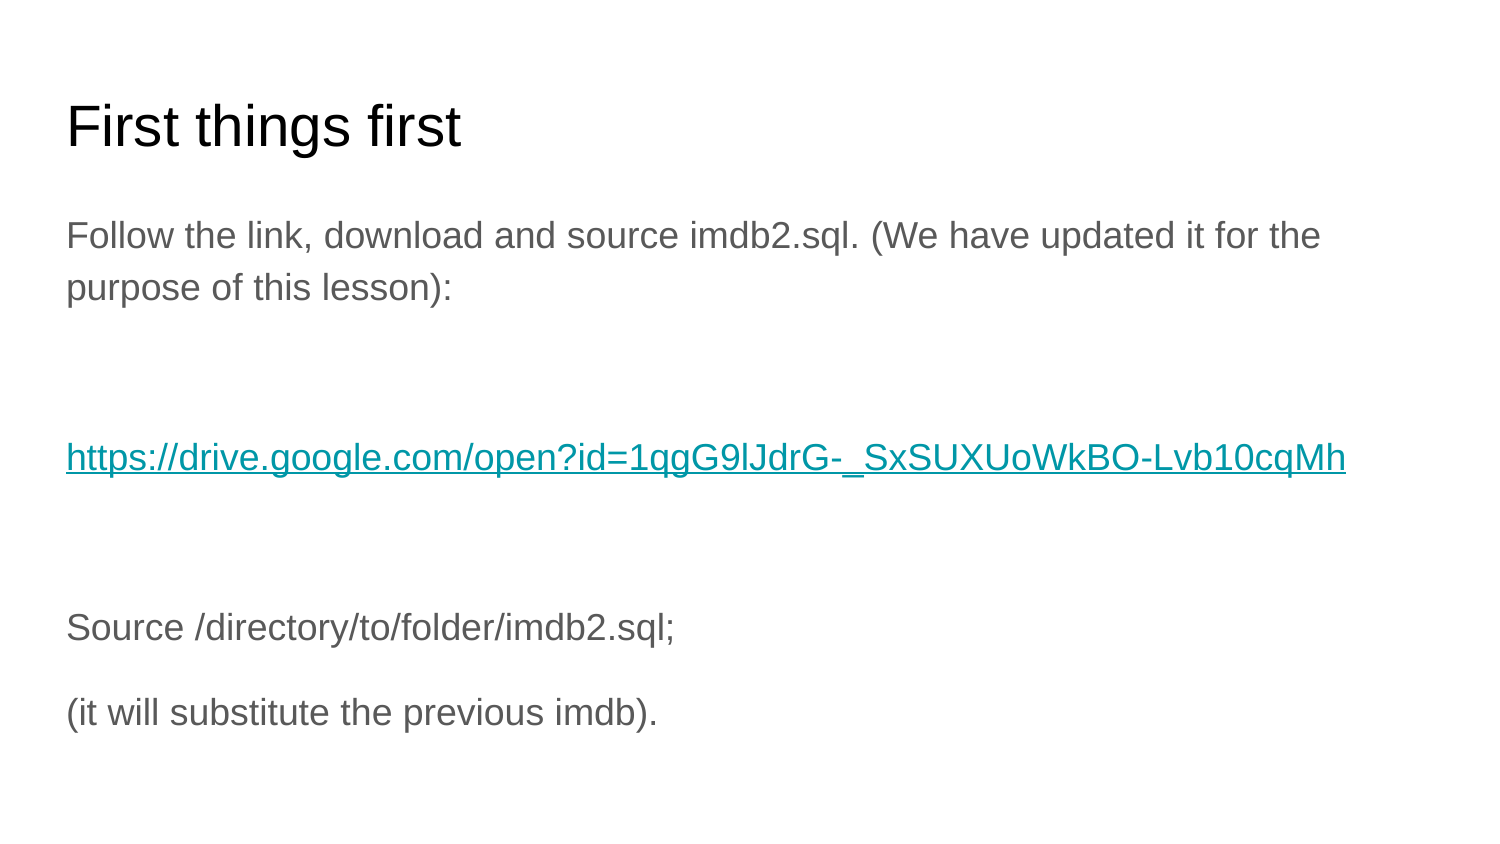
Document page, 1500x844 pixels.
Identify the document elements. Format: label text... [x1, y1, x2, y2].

list Follow the link, download and source imdb2.sql. (We have updated it for the purpose of this lesson): https://drive.google.com/open?id=1qgG9lJdrG-_SxSUXUoWkBO-Lvb10cqMh Source /directory/to/folder/imdb2.sql; (it will substitute the previous imdb). [51, 189, 1449, 750]
title First things first [51, 72, 1449, 167]
